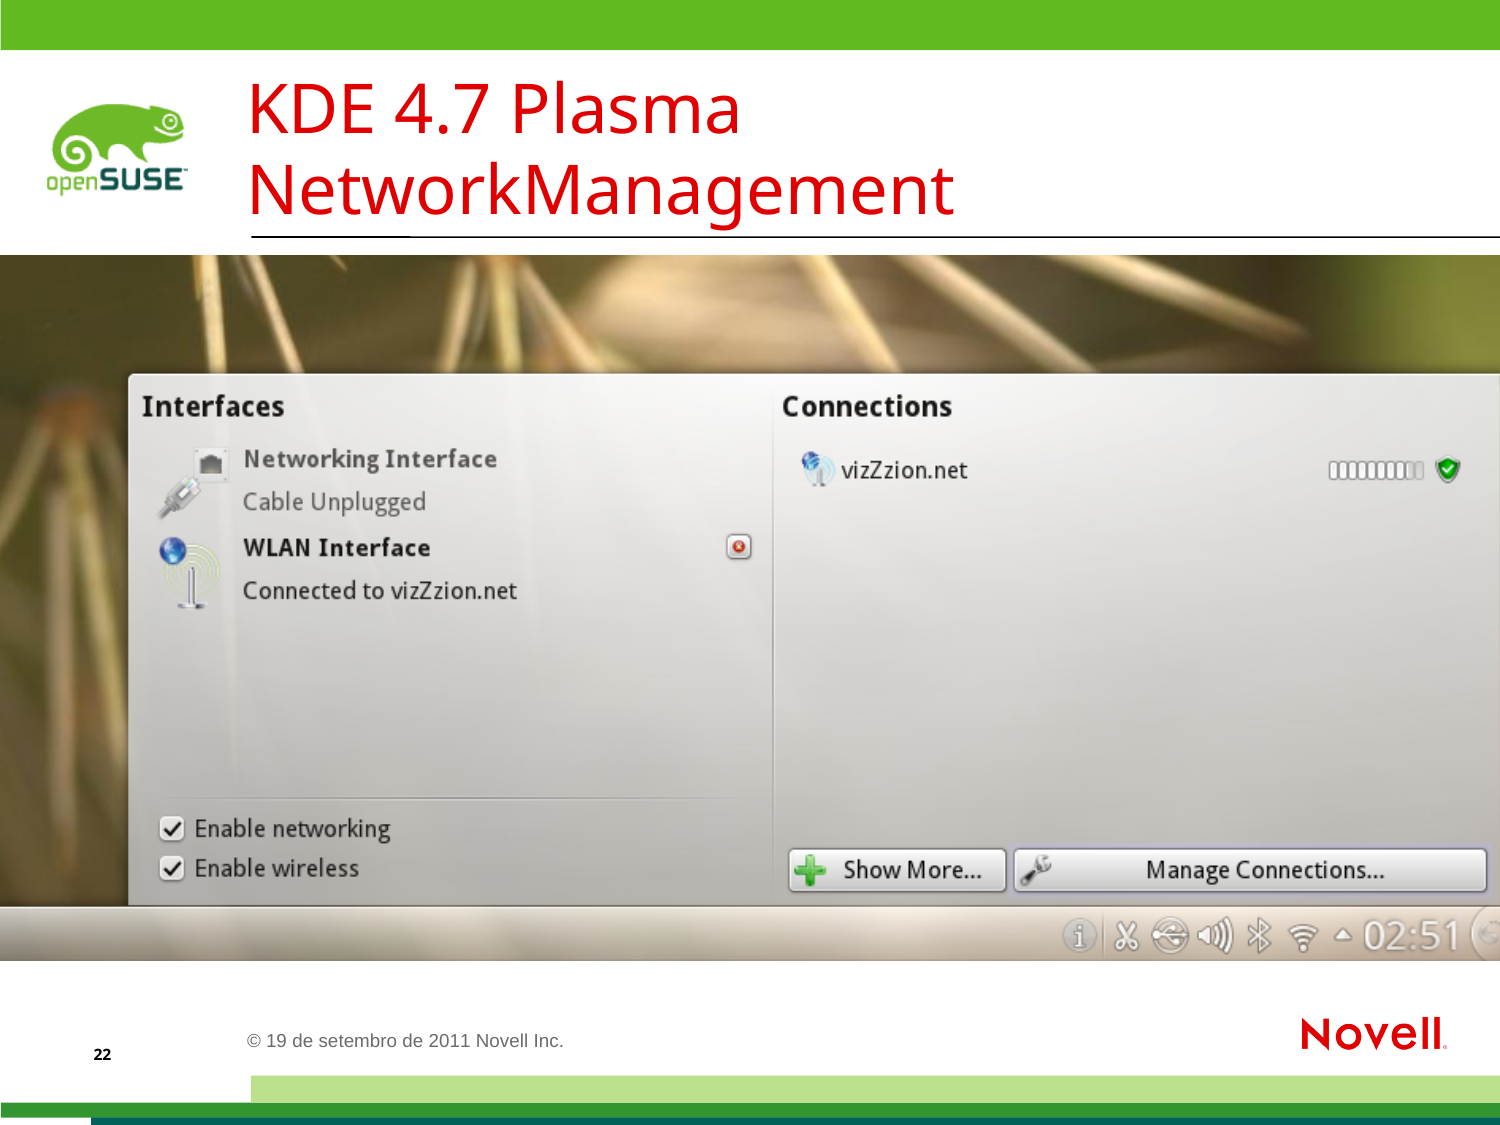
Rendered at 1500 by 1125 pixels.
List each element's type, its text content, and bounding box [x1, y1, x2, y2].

picture [47, 104, 188, 197]
picture [1295, 1011, 1453, 1056]
picture [0, 255, 1500, 961]
title KDE 4.7 Plasma NetworkManagement [246, 68, 1409, 231]
